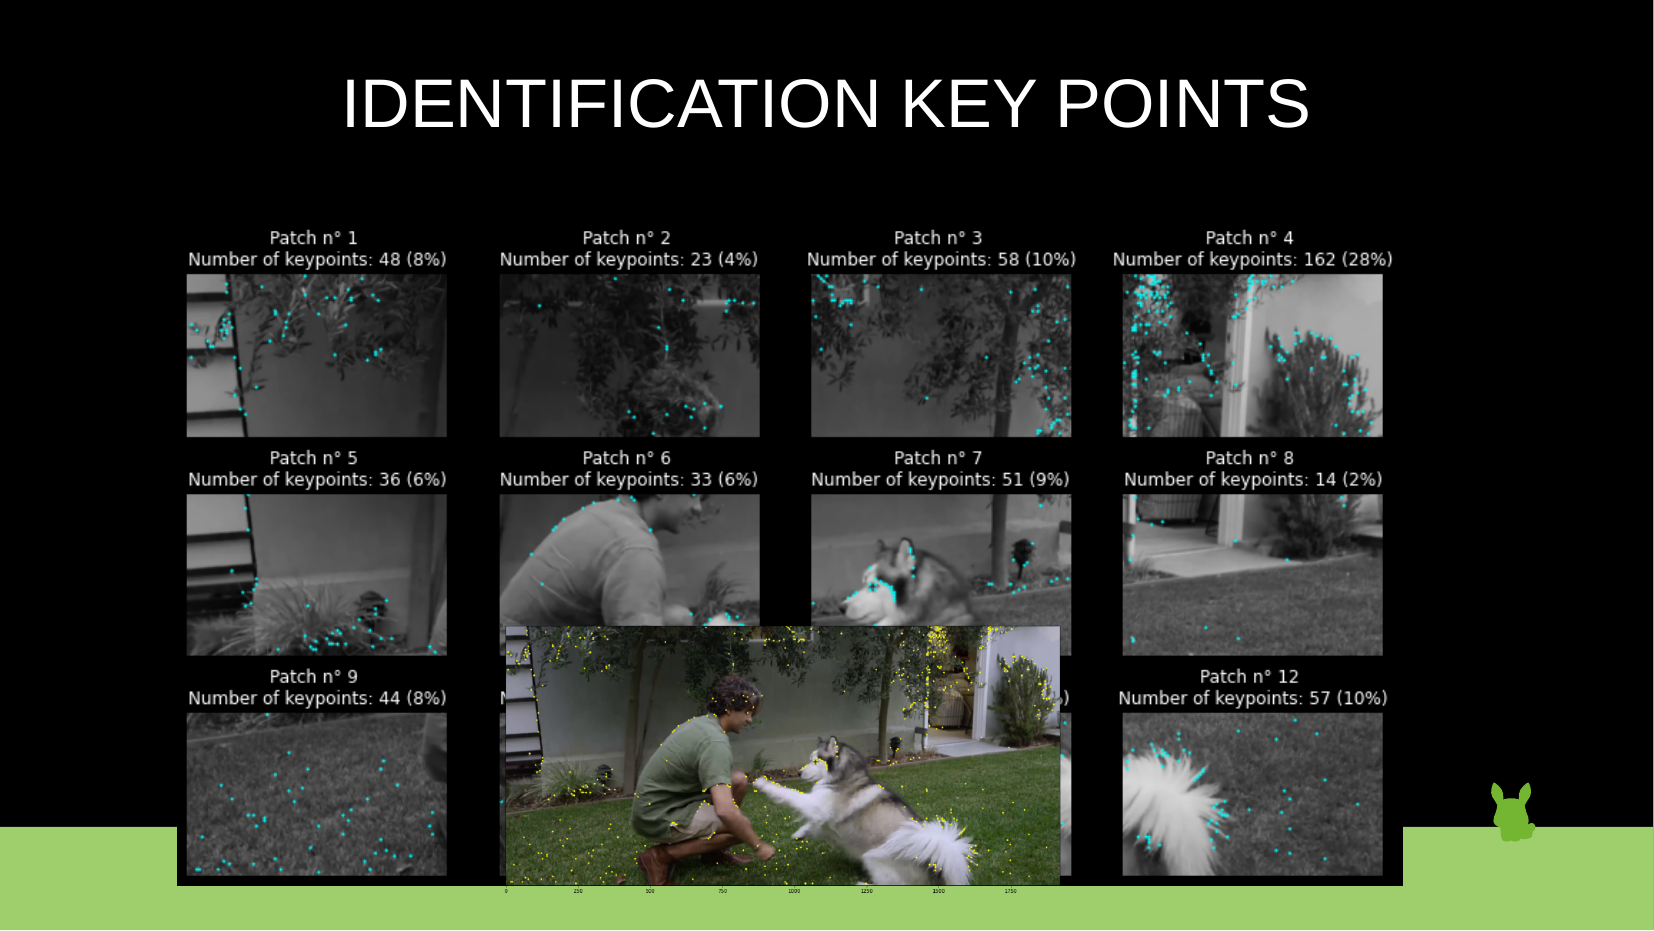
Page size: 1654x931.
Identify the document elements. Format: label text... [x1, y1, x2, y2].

title IDENTIFICATION KEY POINTS [88, 29, 1565, 178]
picture [177, 220, 1403, 898]
